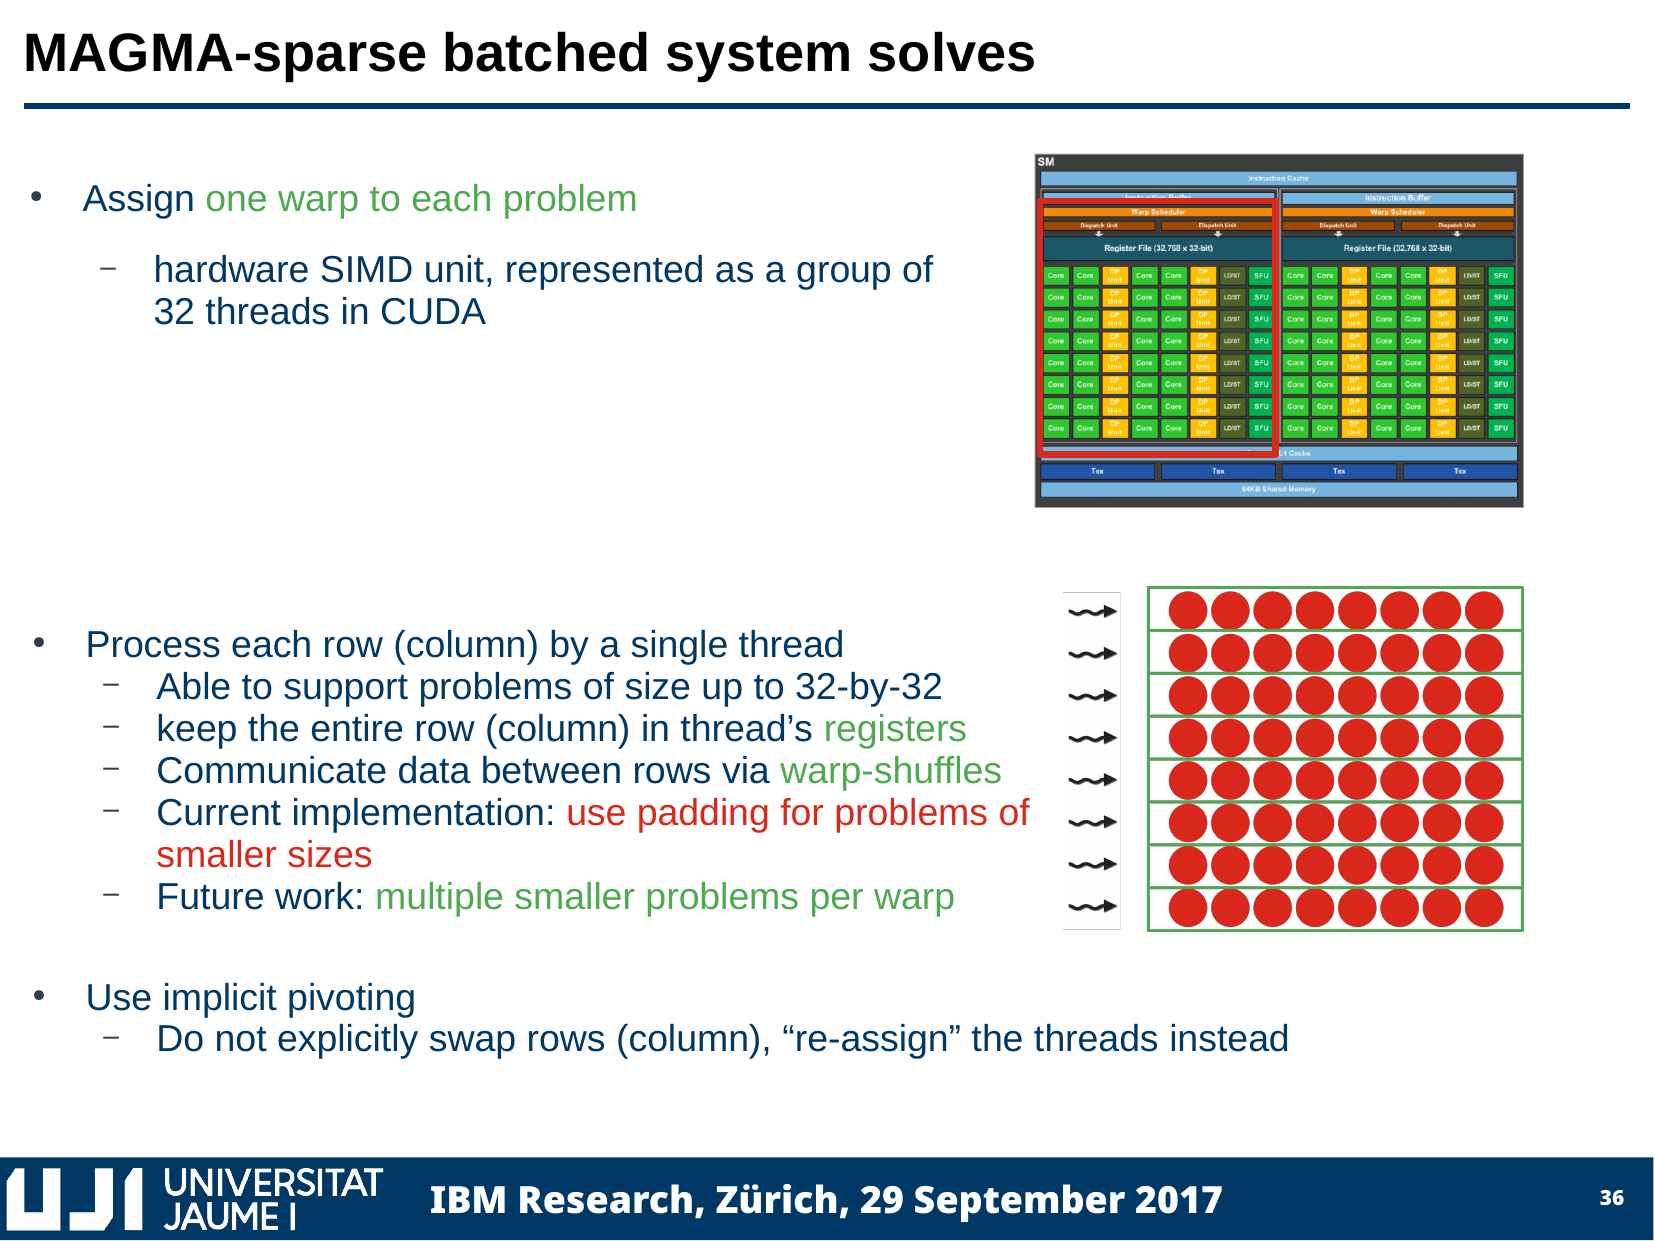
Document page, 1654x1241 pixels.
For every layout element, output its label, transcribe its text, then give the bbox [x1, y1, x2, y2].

picture [1063, 586, 1524, 932]
list Assign one warp to each problem hardware SIMD unit, represented as a group of 32 threads in CUDA [11, 177, 945, 567]
picture [1034, 153, 1524, 508]
text_box Process each row (column) by a single thread Able to support problems of size up to 32-by-32 keep the entire row (column) in thread’s registers Communicate data between rows via warp-shuffles Current implementation: use padding for problems of smaller sizes Future work: multiple smaller problems per warp [0, 615, 1063, 922]
picture [0, 1158, 390, 1241]
title MAGMA-sparse batched system solves [23, 0, 1630, 107]
text_box Use implicit pivoting Do not explicitly swap rows (column), “re-assign” the threads instead [0, 968, 1501, 1111]
